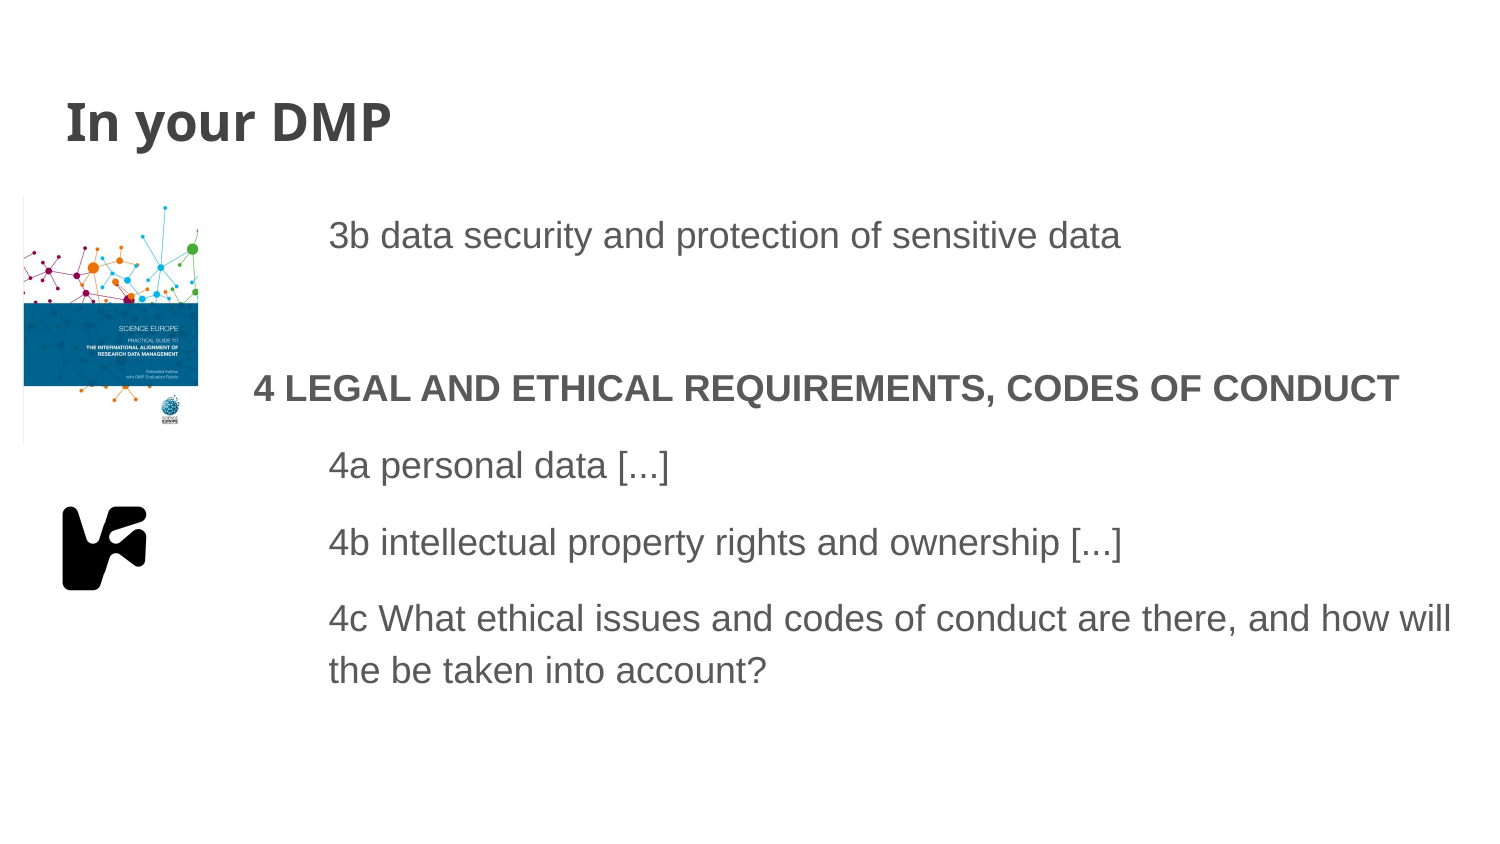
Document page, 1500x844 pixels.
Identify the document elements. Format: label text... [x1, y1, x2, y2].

picture [23, 196, 199, 445]
picture [129, 326, 140, 330]
list 3b data security and protection of sensitive data 4 LEGAL AND ETHICAL REQUIREMENTS, CODES OF CONDUCT 4a personal data [...] 4b intellectual property rights and ownership [...] 4c What ethical issues and codes of conduct are there, and how will the be taken into account? [88, 189, 1487, 750]
title In your DMP [51, 72, 1449, 167]
picture [9, 453, 199, 643]
